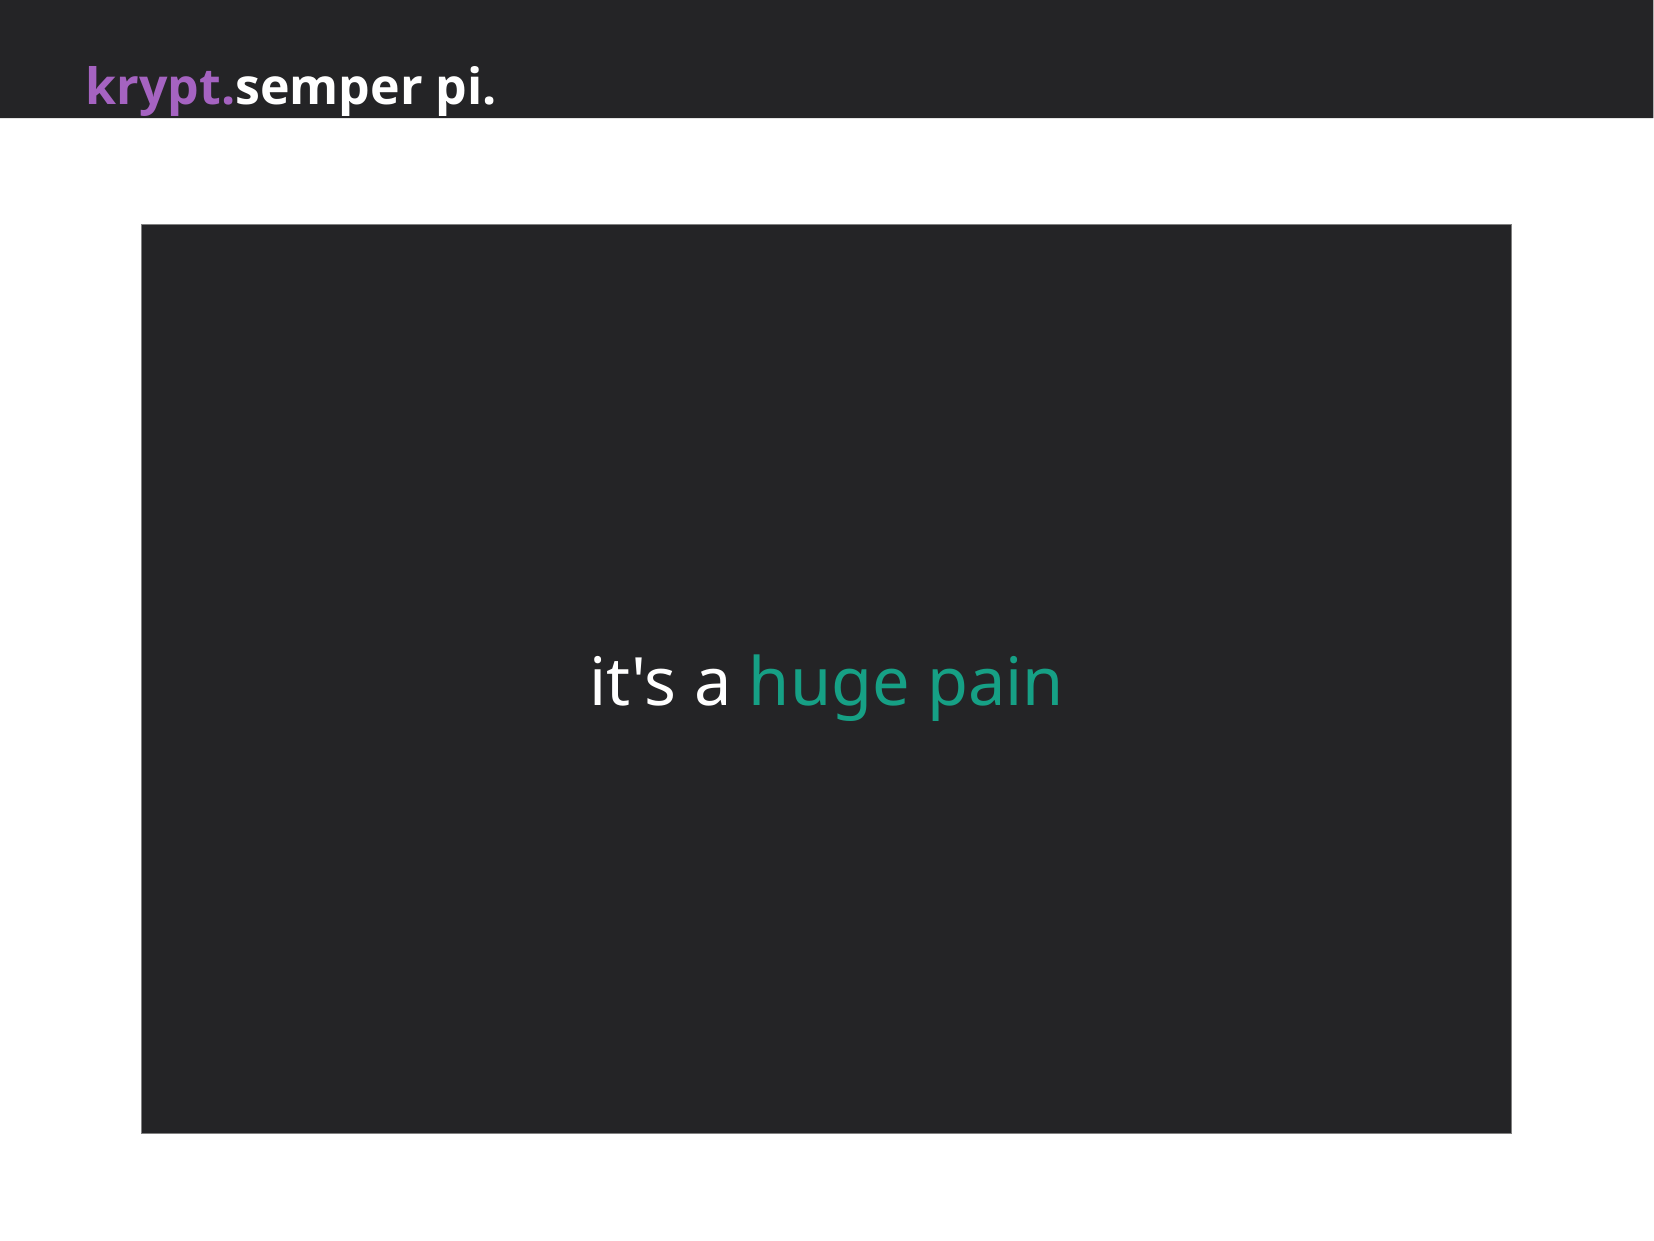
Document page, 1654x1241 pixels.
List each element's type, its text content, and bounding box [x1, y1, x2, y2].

text_box [0, 0, 1654, 119]
text_box krypt.semper pi. [70, 43, 544, 119]
text_box it's a huge pain [141, 224, 1512, 1134]
